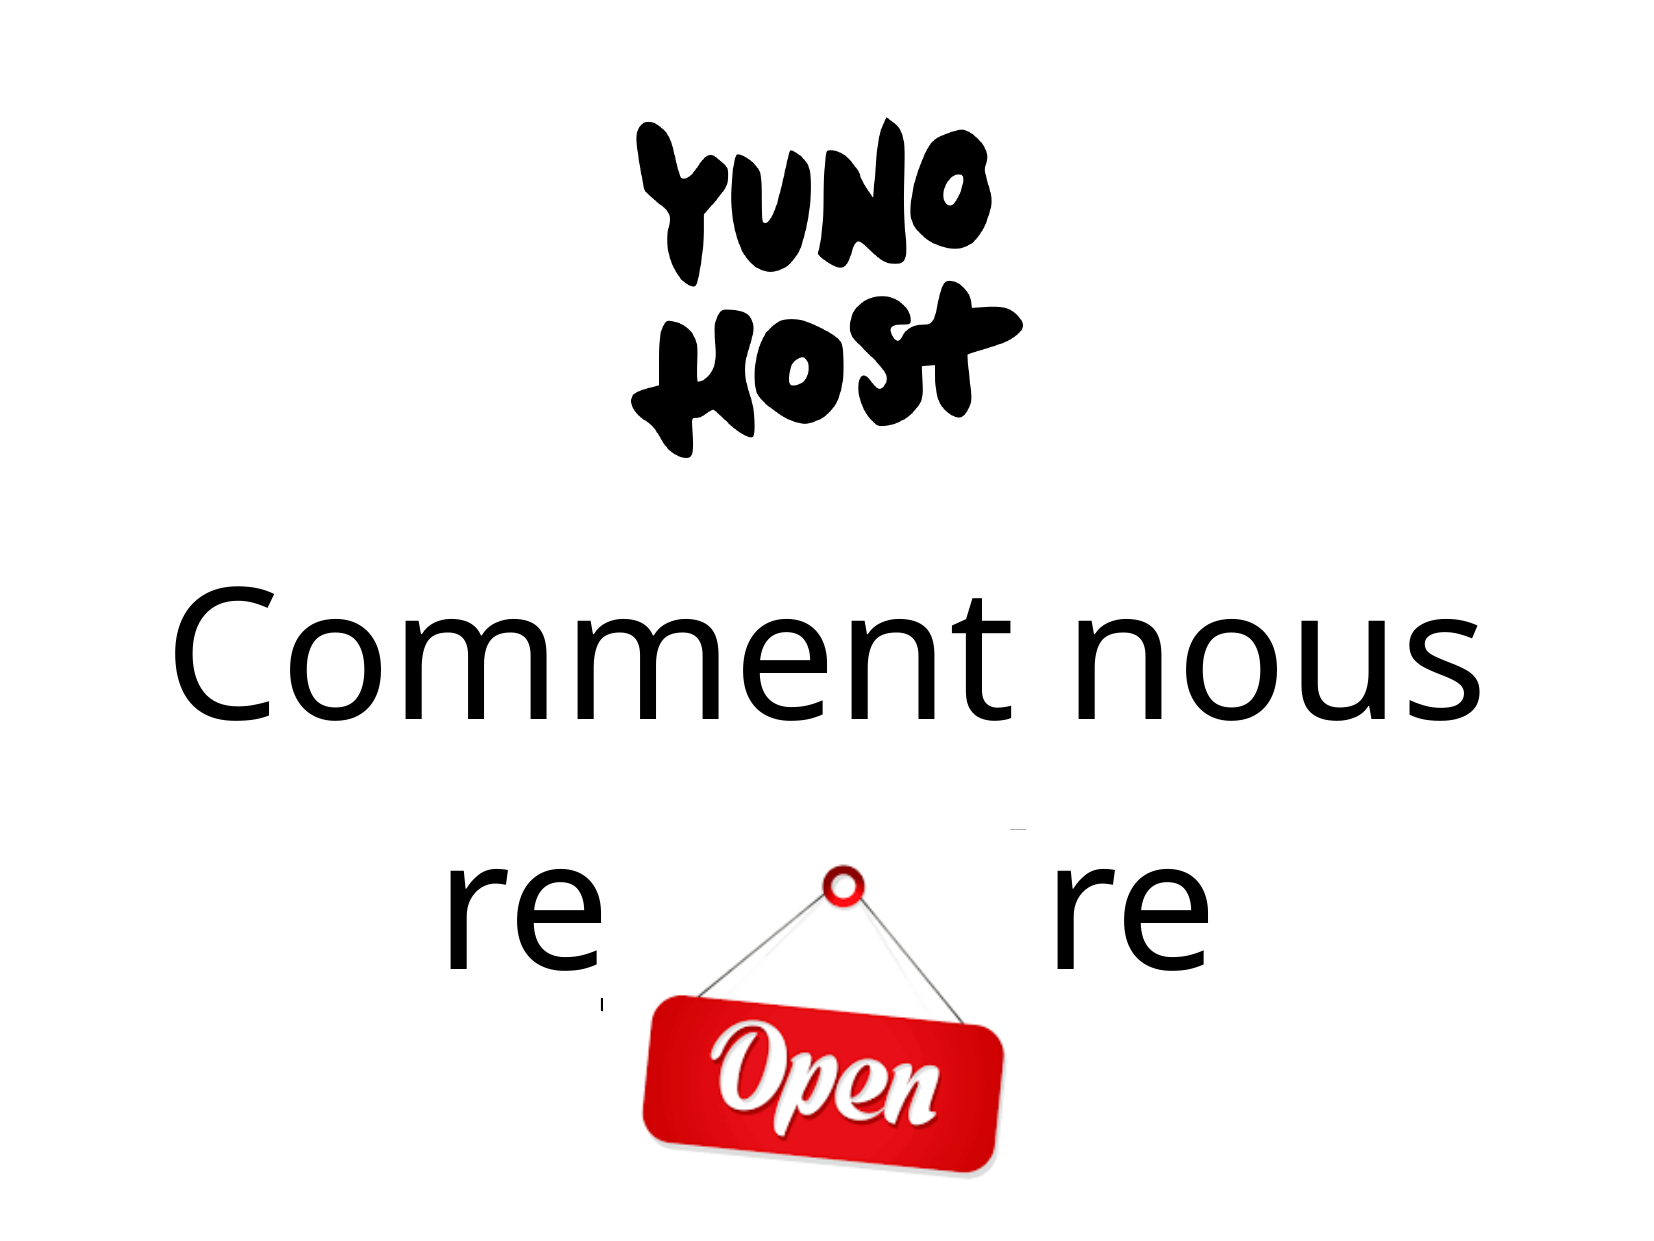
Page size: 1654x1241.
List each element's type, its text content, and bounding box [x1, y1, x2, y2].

picture [631, 117, 1023, 458]
picture [603, 830, 1047, 1216]
title Comment nous rejoindre [82, 608, 1571, 938]
